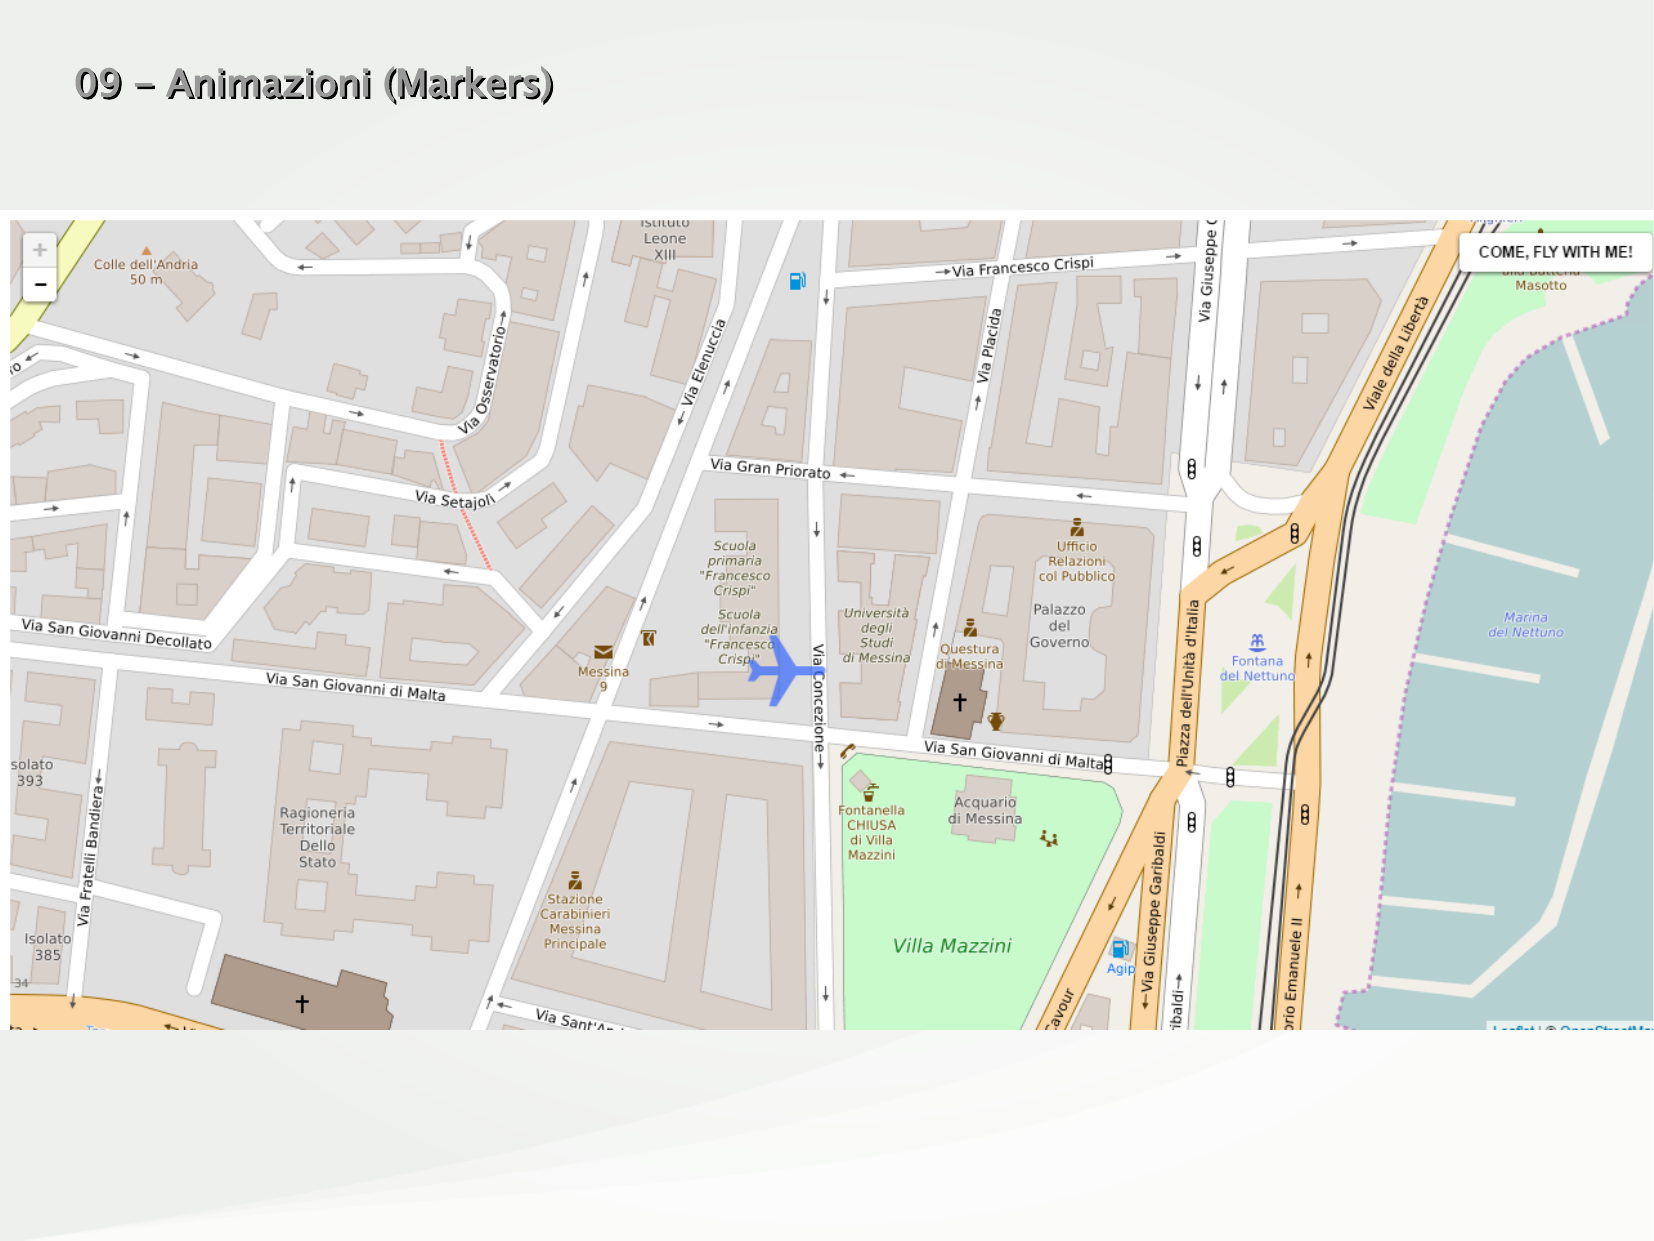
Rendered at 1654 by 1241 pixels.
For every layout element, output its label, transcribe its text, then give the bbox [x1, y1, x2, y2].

text_box 09 - Animazioni (Markers) [59, 47, 1146, 108]
picture [0, 0, 1654, 1241]
